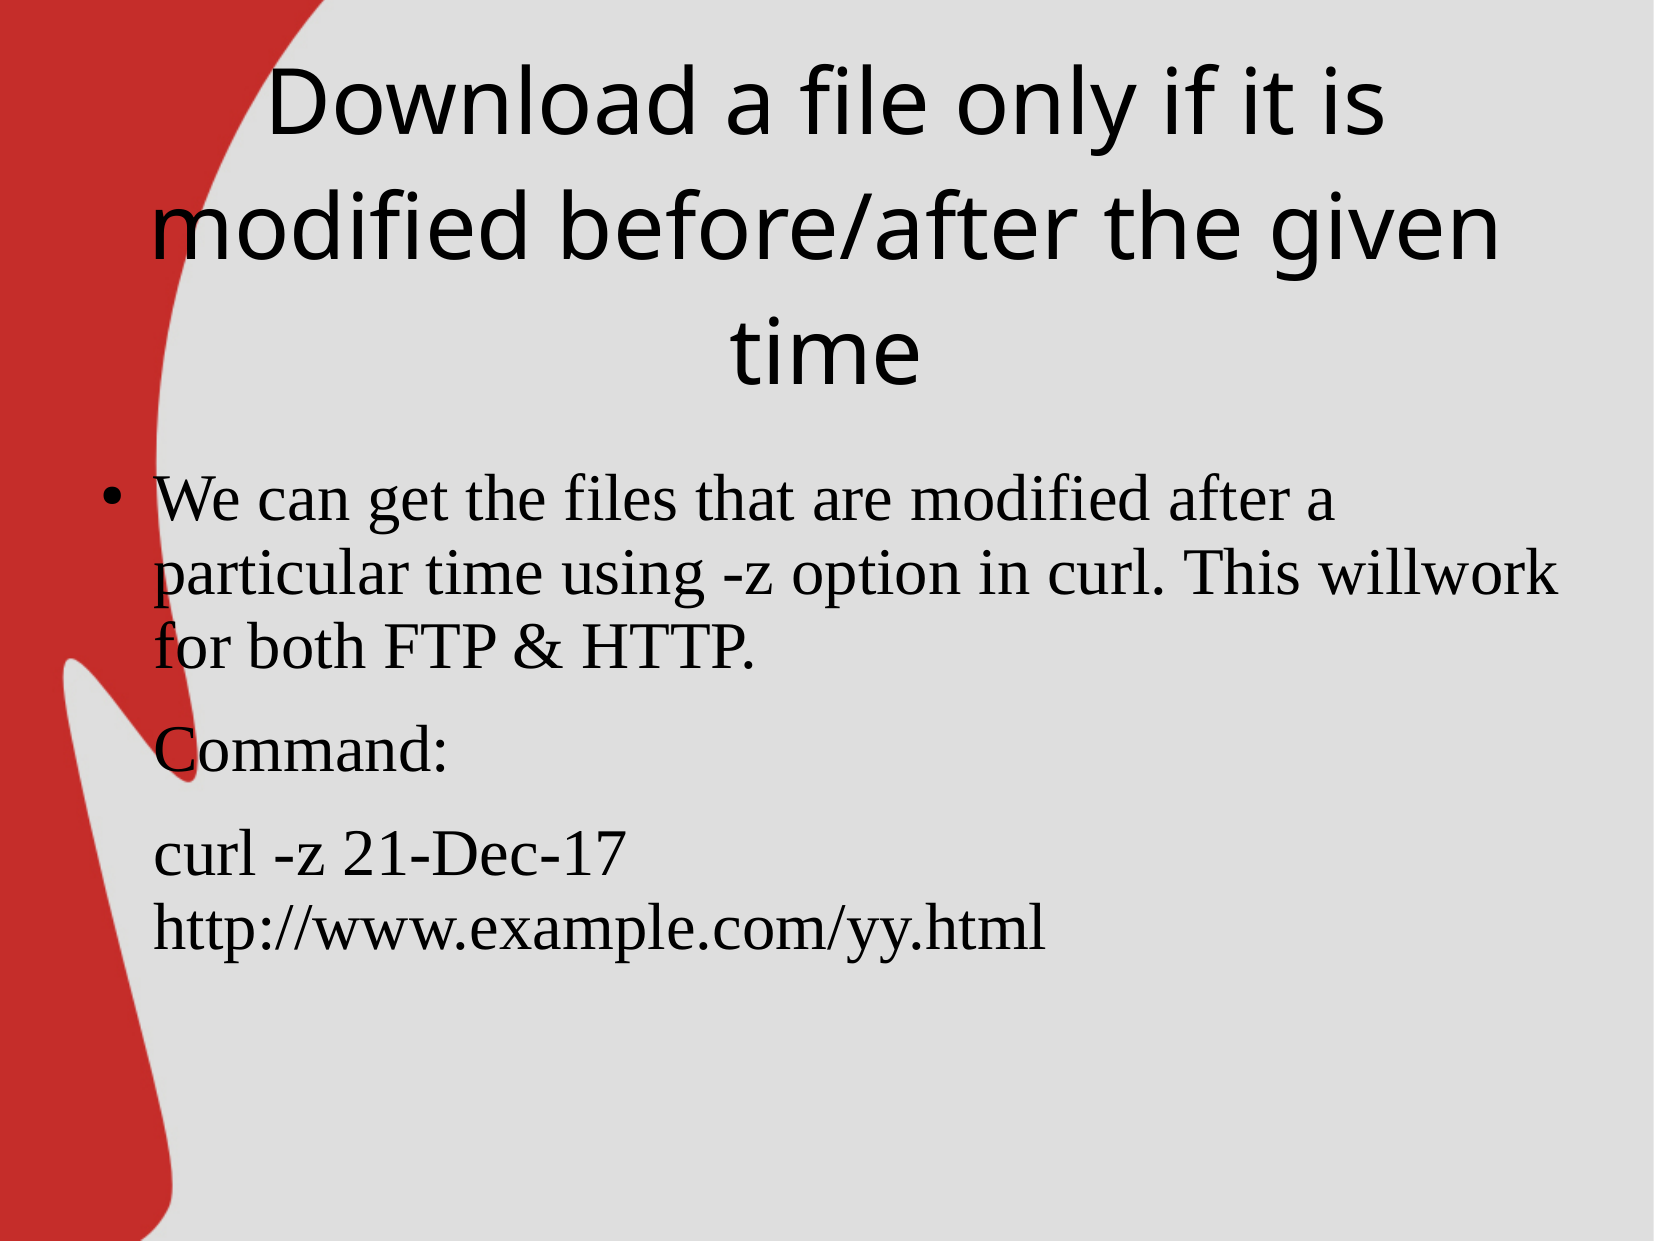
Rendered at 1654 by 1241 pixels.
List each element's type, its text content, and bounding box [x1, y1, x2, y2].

title Download a file only if it is modified before/after the given time [82, 47, 1571, 401]
picture [0, 0, 1654, 1241]
list We can get the files that are modified after a particular time using -z option in curl. This willwork for both FTP & HTTP. Command: curl -z 21-Dec-17 http://www.example.com/yy.html [82, 460, 1571, 1180]
